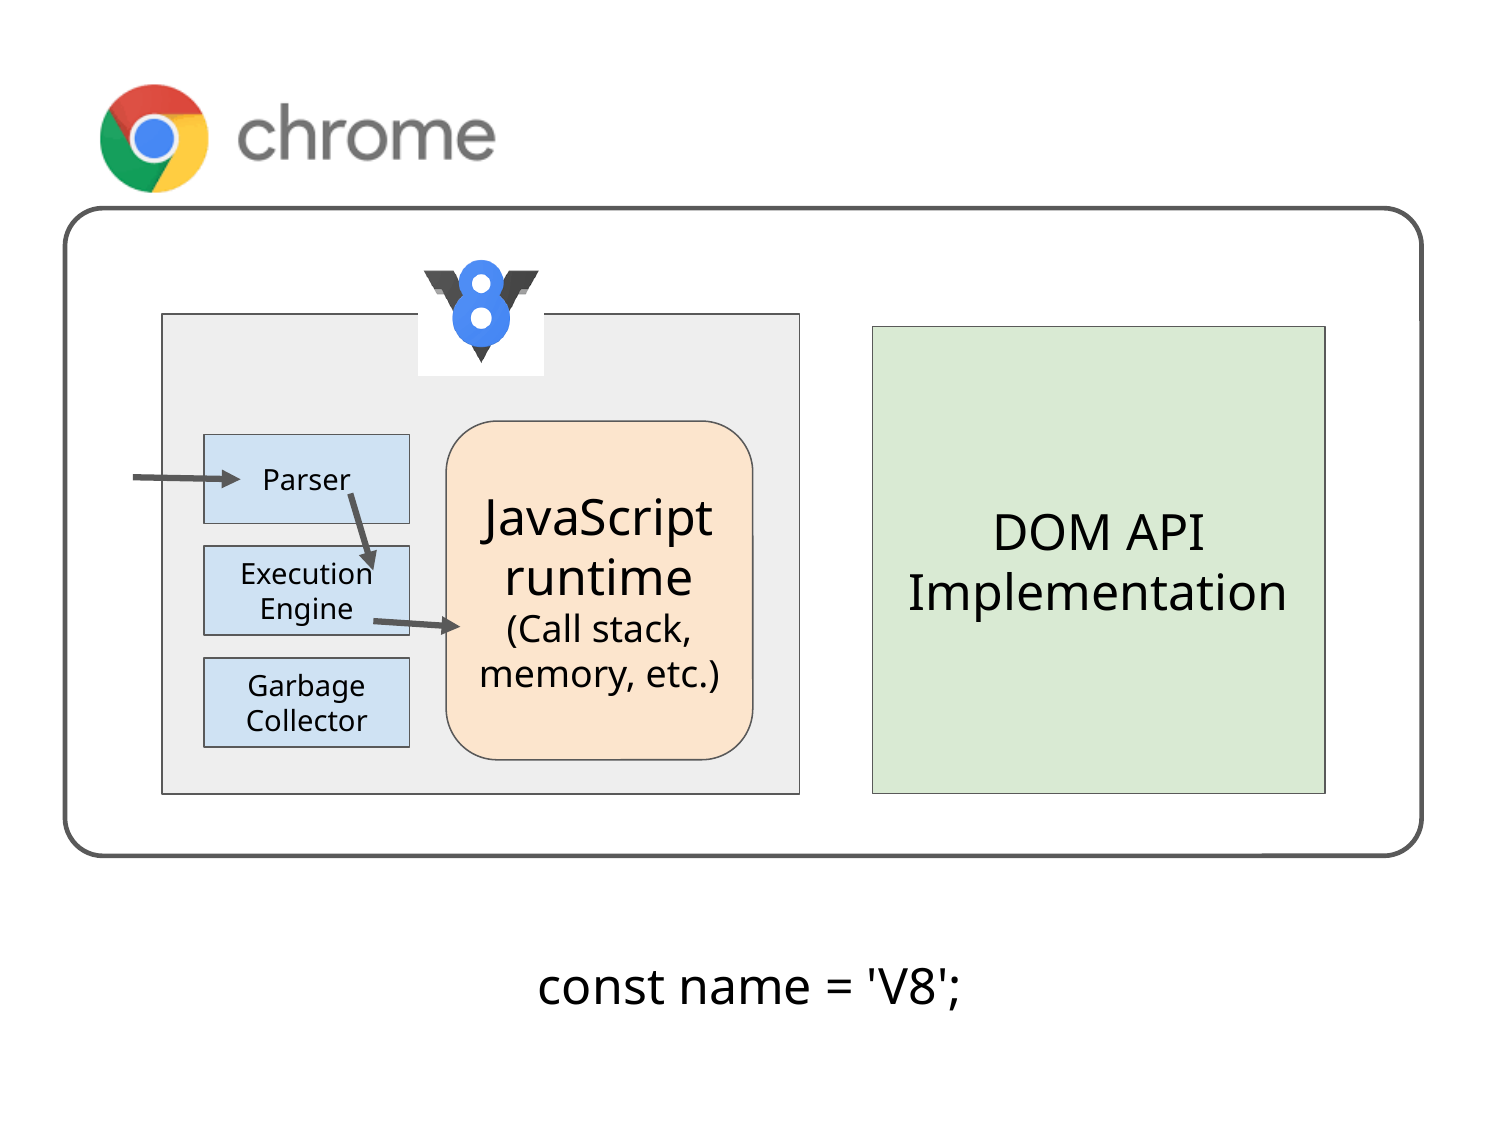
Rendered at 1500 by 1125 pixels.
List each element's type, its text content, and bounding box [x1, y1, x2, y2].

picture [99, 72, 516, 205]
text_box DOM API Implementation [872, 326, 1326, 794]
text_box Garbage Collector [204, 658, 410, 748]
picture [99, 211, 544, 376]
text_box Parser [204, 434, 410, 524]
text_box const name = 'V8'; [240, 939, 1260, 1064]
text_box Execution Engine [204, 545, 410, 635]
text_box JavaScript runtime (Call stack, memory, etc.) [446, 421, 753, 760]
text_box [161, 314, 800, 794]
